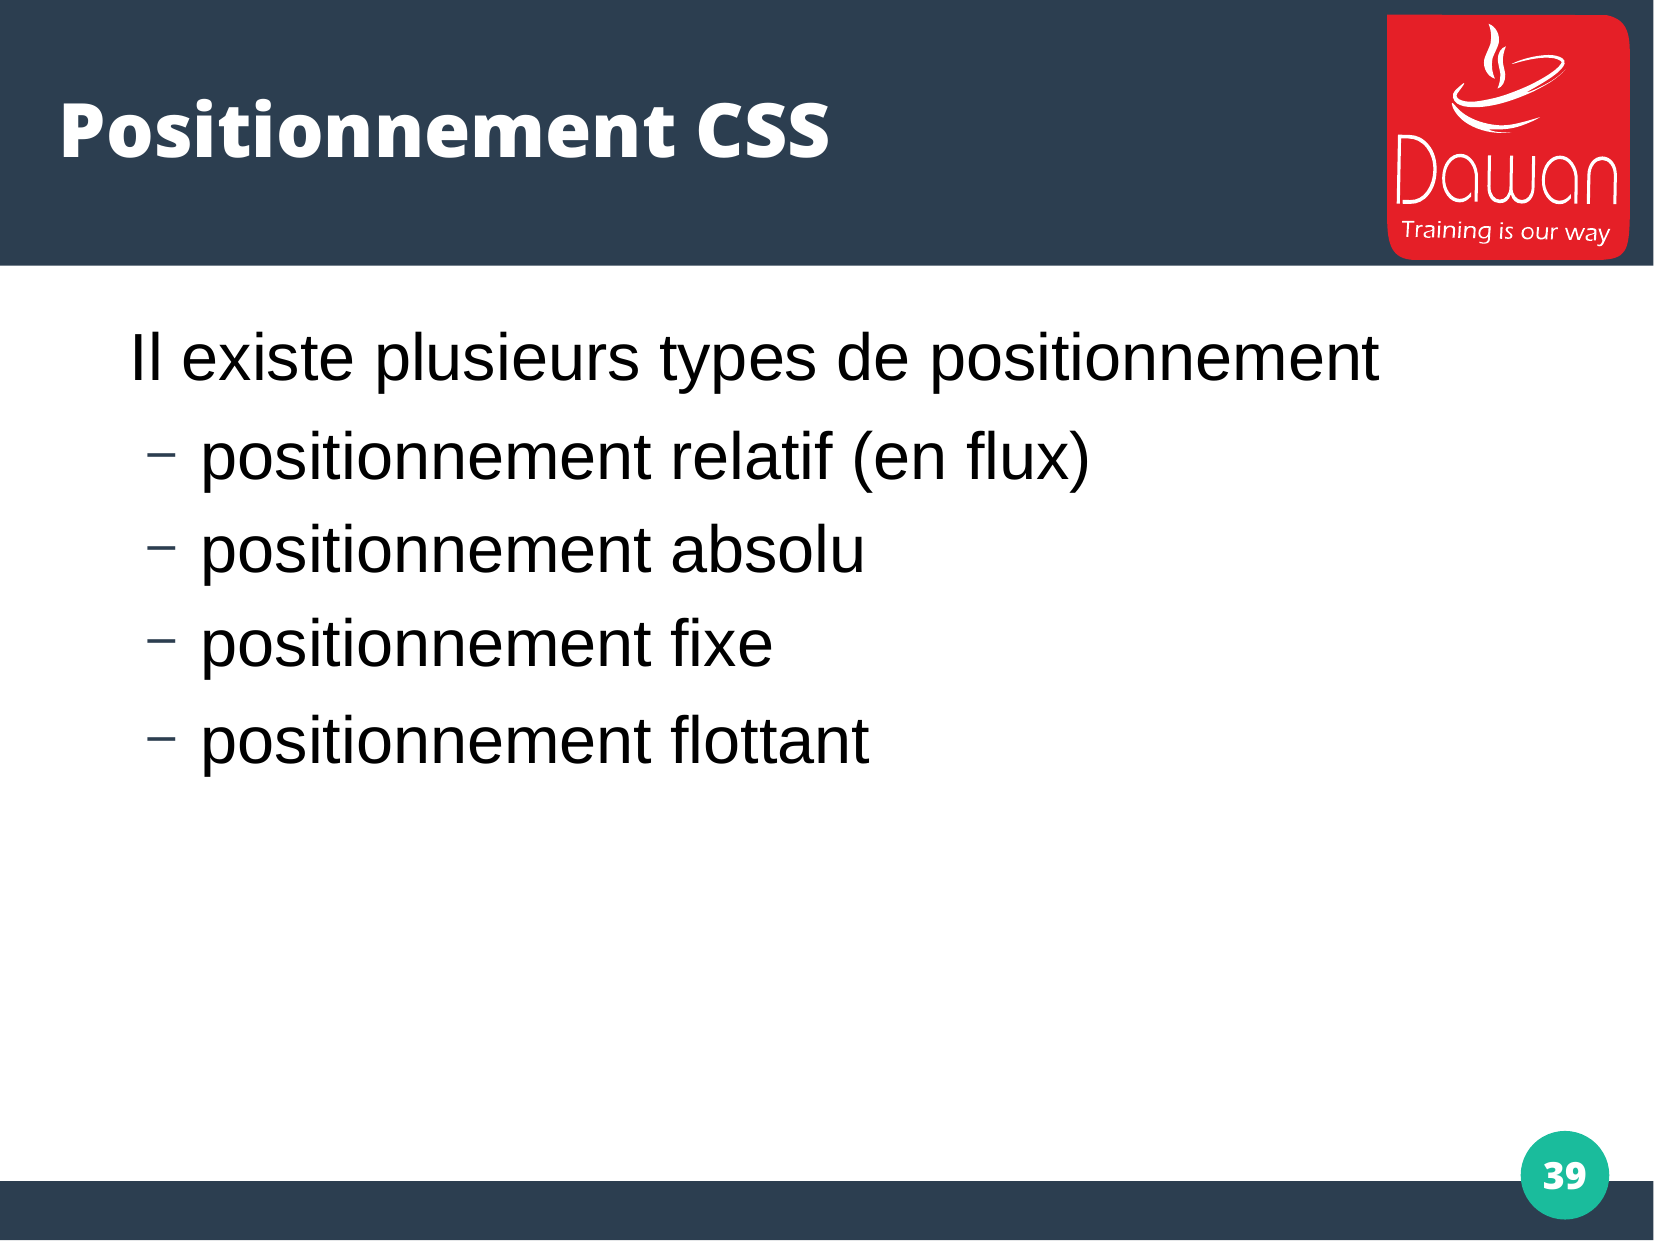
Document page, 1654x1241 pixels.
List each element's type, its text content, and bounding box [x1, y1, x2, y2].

list Il existe plusieurs types de positionnement positionnement relatif (en flux) positionnement absolu positionnement fixe positionnement flottant [59, 324, 1595, 1152]
picture [1387, 14, 1630, 260]
title Positionnement CSS [59, 49, 1387, 207]
